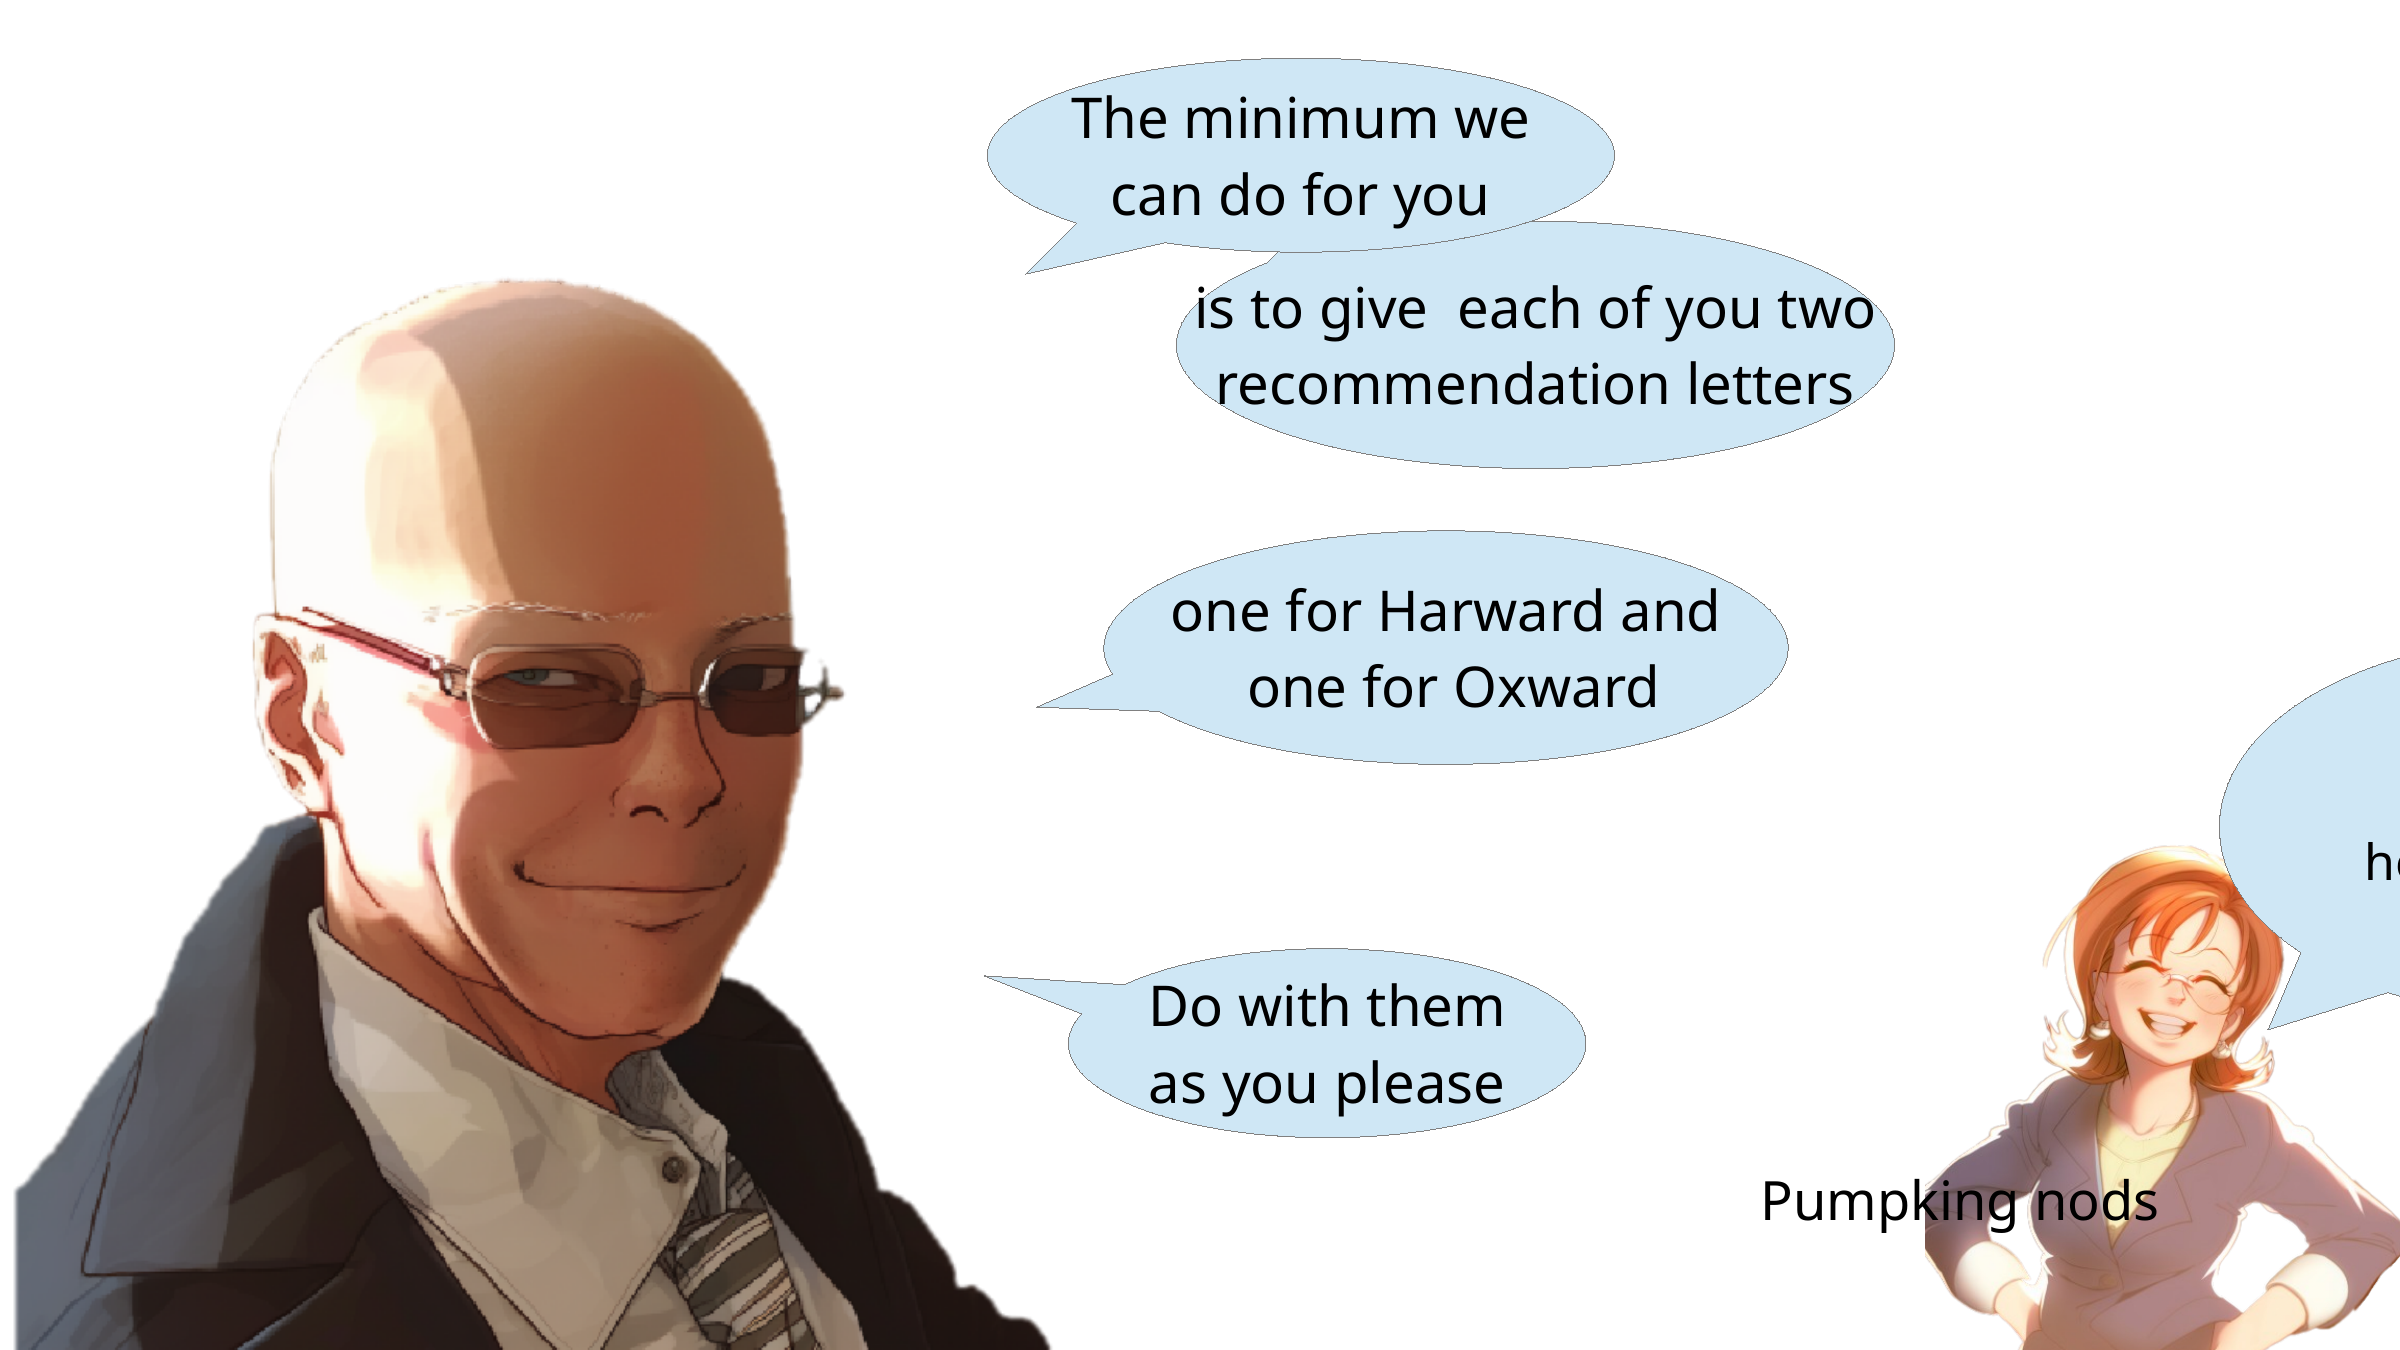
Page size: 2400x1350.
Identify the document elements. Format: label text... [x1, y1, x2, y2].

picture [13, 269, 1109, 1350]
text_box is to give each of you two recommendation letters [1176, 221, 1895, 469]
picture [1925, 831, 2400, 1350]
text_box Hey, how’s it going? [2219, 658, 2400, 1030]
text_box one for Harward and one for Oxward [1036, 530, 1789, 765]
text_box Pumpking nods [1745, 1155, 2193, 1237]
text_box The minimum we can do for you [987, 58, 1615, 275]
text_box Do with them as you please [984, 948, 1586, 1138]
